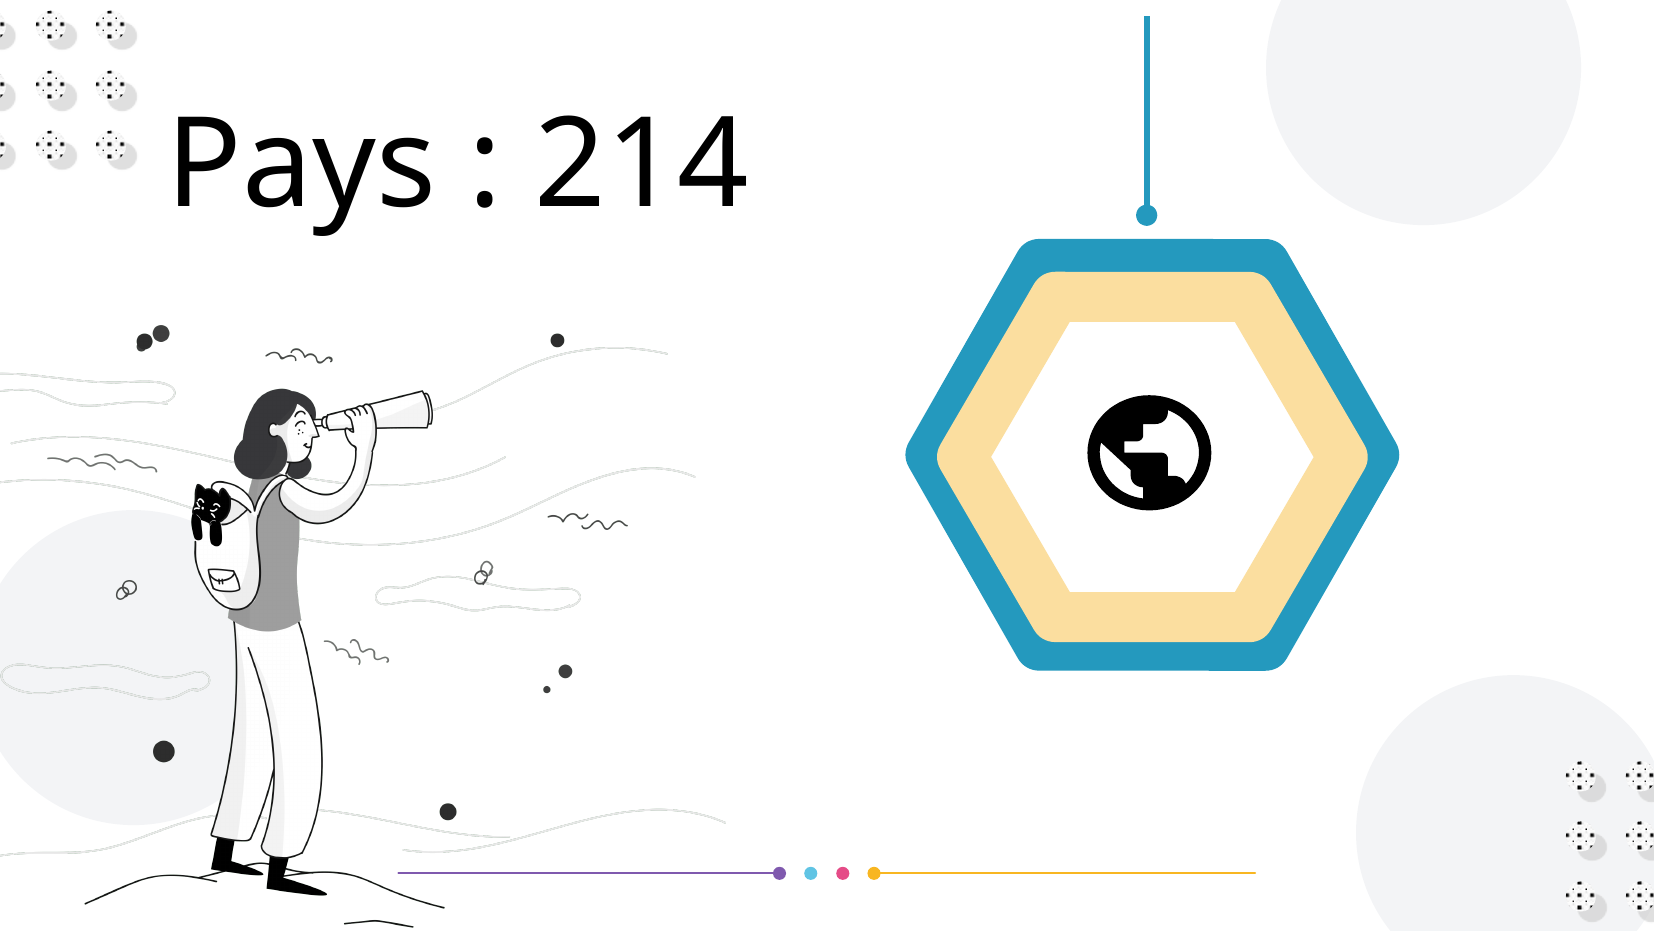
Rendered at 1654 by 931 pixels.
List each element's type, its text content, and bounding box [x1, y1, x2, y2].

picture [35, 130, 67, 161]
text_box [1087, 395, 1212, 511]
text_box Pays : 214 [104, 64, 812, 230]
picture [1565, 881, 1596, 912]
picture [0, 13, 6, 38]
text_box [836, 866, 850, 880]
picture [35, 10, 66, 41]
picture [1625, 881, 1654, 912]
picture [95, 132, 104, 159]
picture [1625, 761, 1654, 792]
picture [1565, 821, 1596, 852]
picture [0, 73, 6, 98]
picture [95, 72, 104, 99]
picture [0, 303, 768, 931]
text_box [867, 866, 881, 880]
text_box [772, 866, 787, 880]
picture [1625, 821, 1654, 852]
picture [0, 133, 7, 158]
picture [35, 70, 66, 101]
picture [1565, 761, 1596, 792]
text_box [804, 866, 818, 880]
picture [95, 10, 126, 41]
